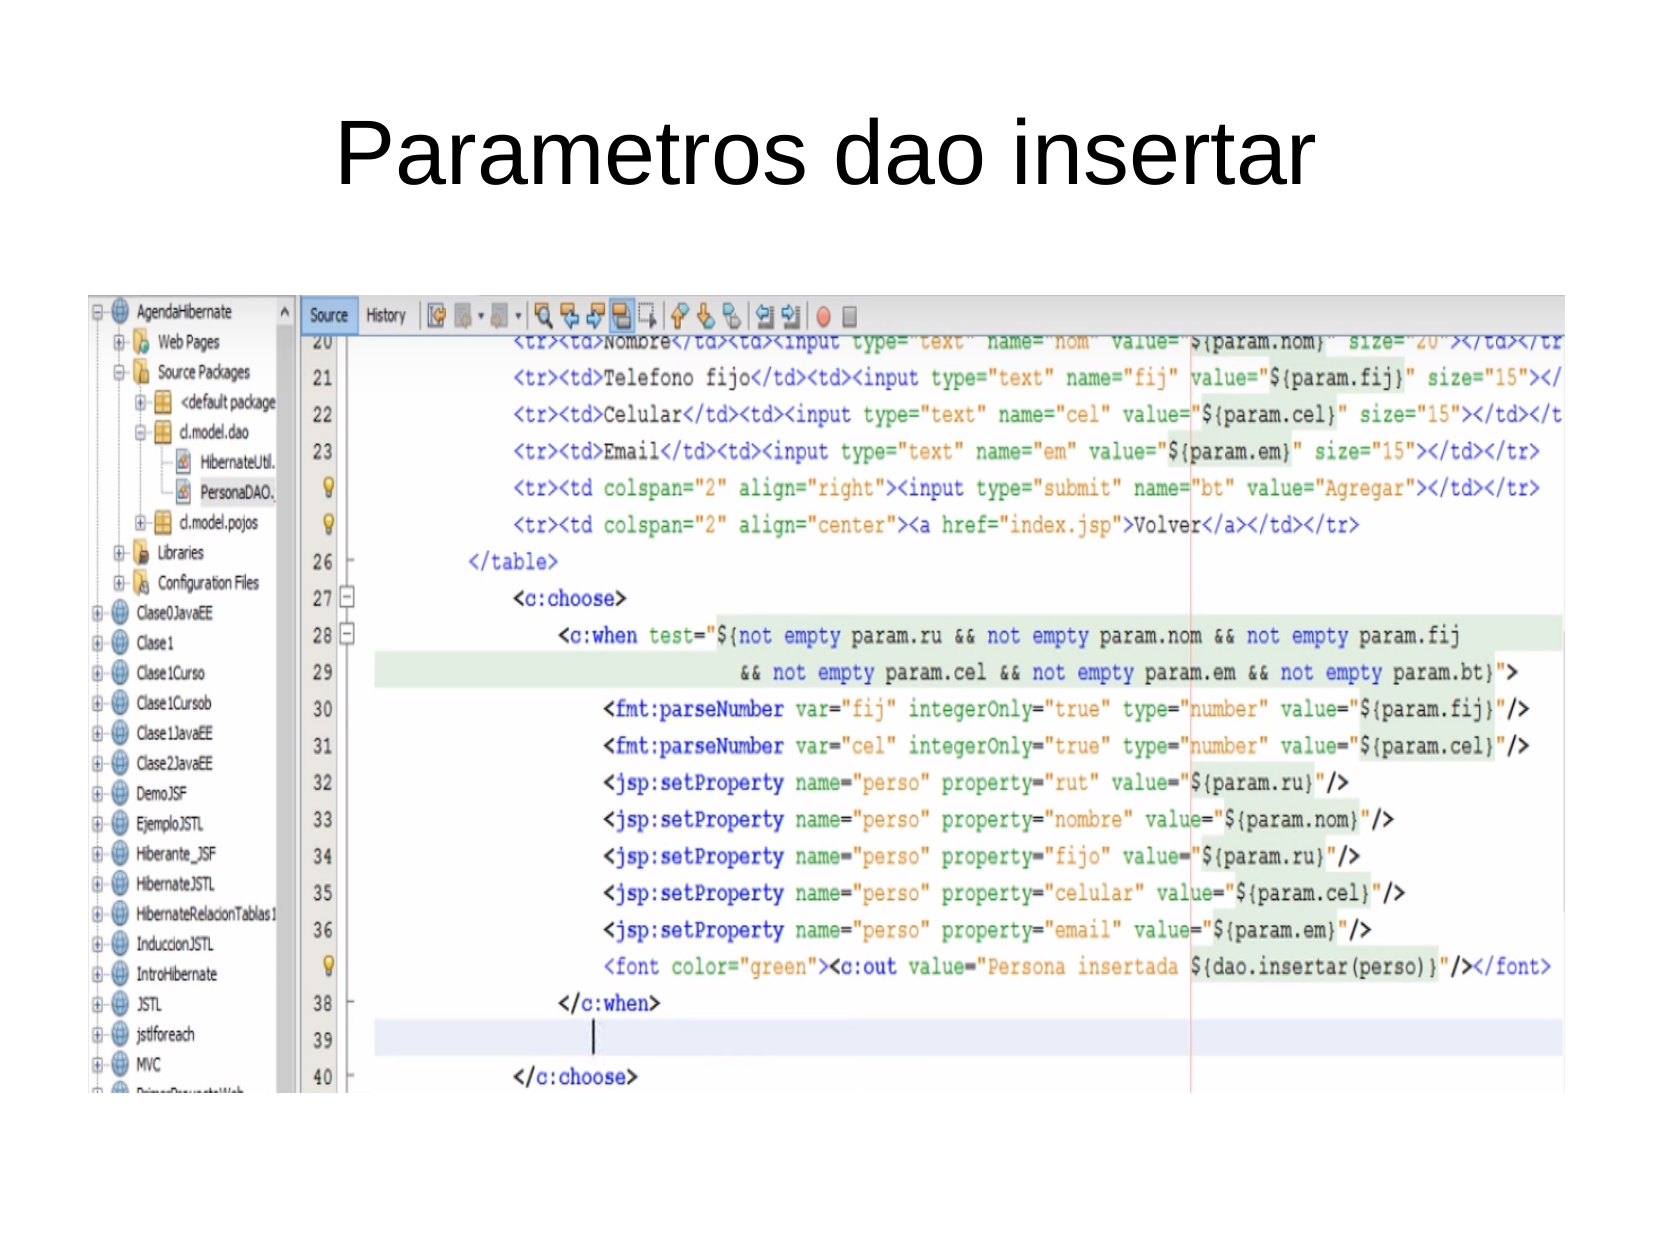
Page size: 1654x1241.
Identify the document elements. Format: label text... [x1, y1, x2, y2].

title Parametros dao insertar [82, 49, 1571, 257]
picture [88, 295, 1565, 1093]
